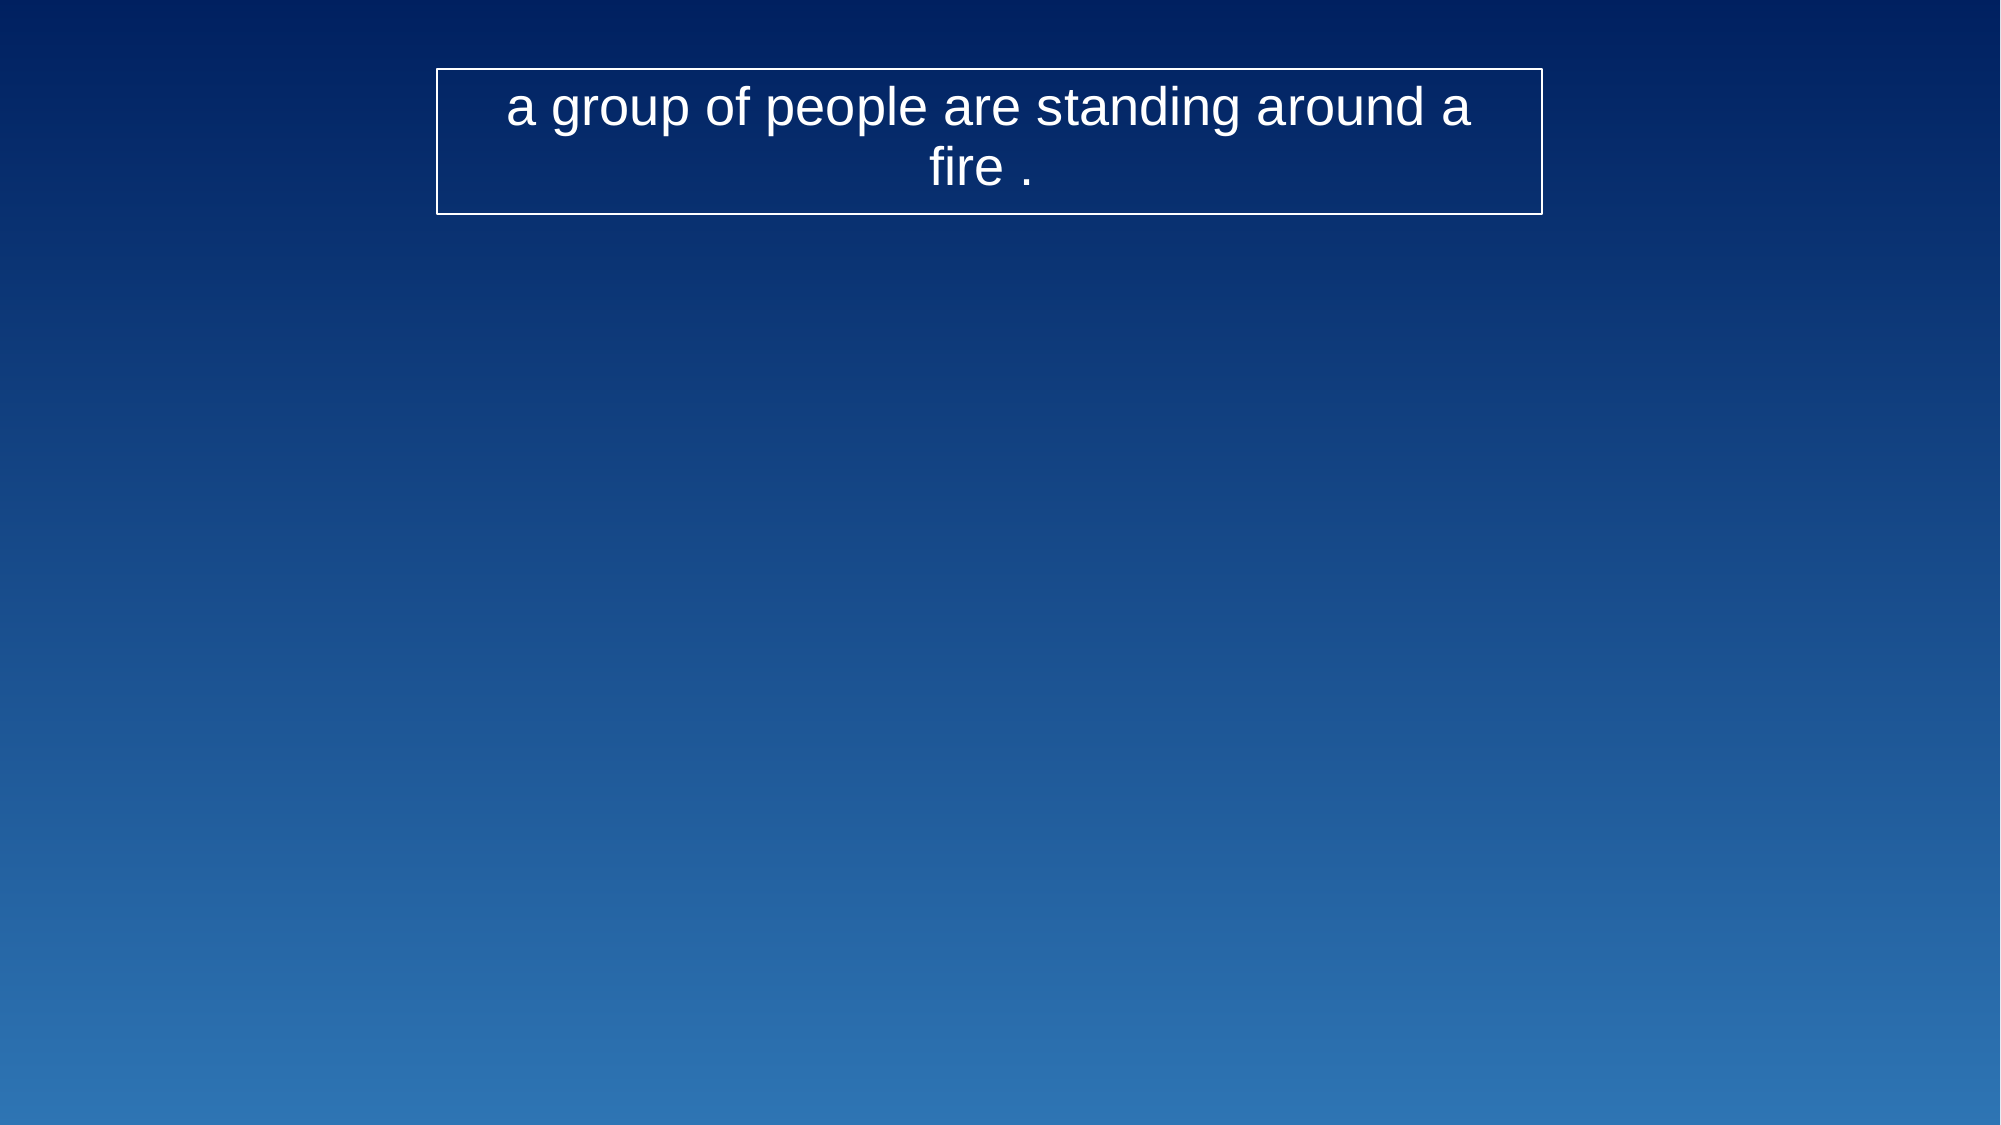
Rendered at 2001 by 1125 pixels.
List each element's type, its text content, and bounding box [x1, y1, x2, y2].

text_box a group of people are standing around a fire . [436, 68, 1542, 214]
